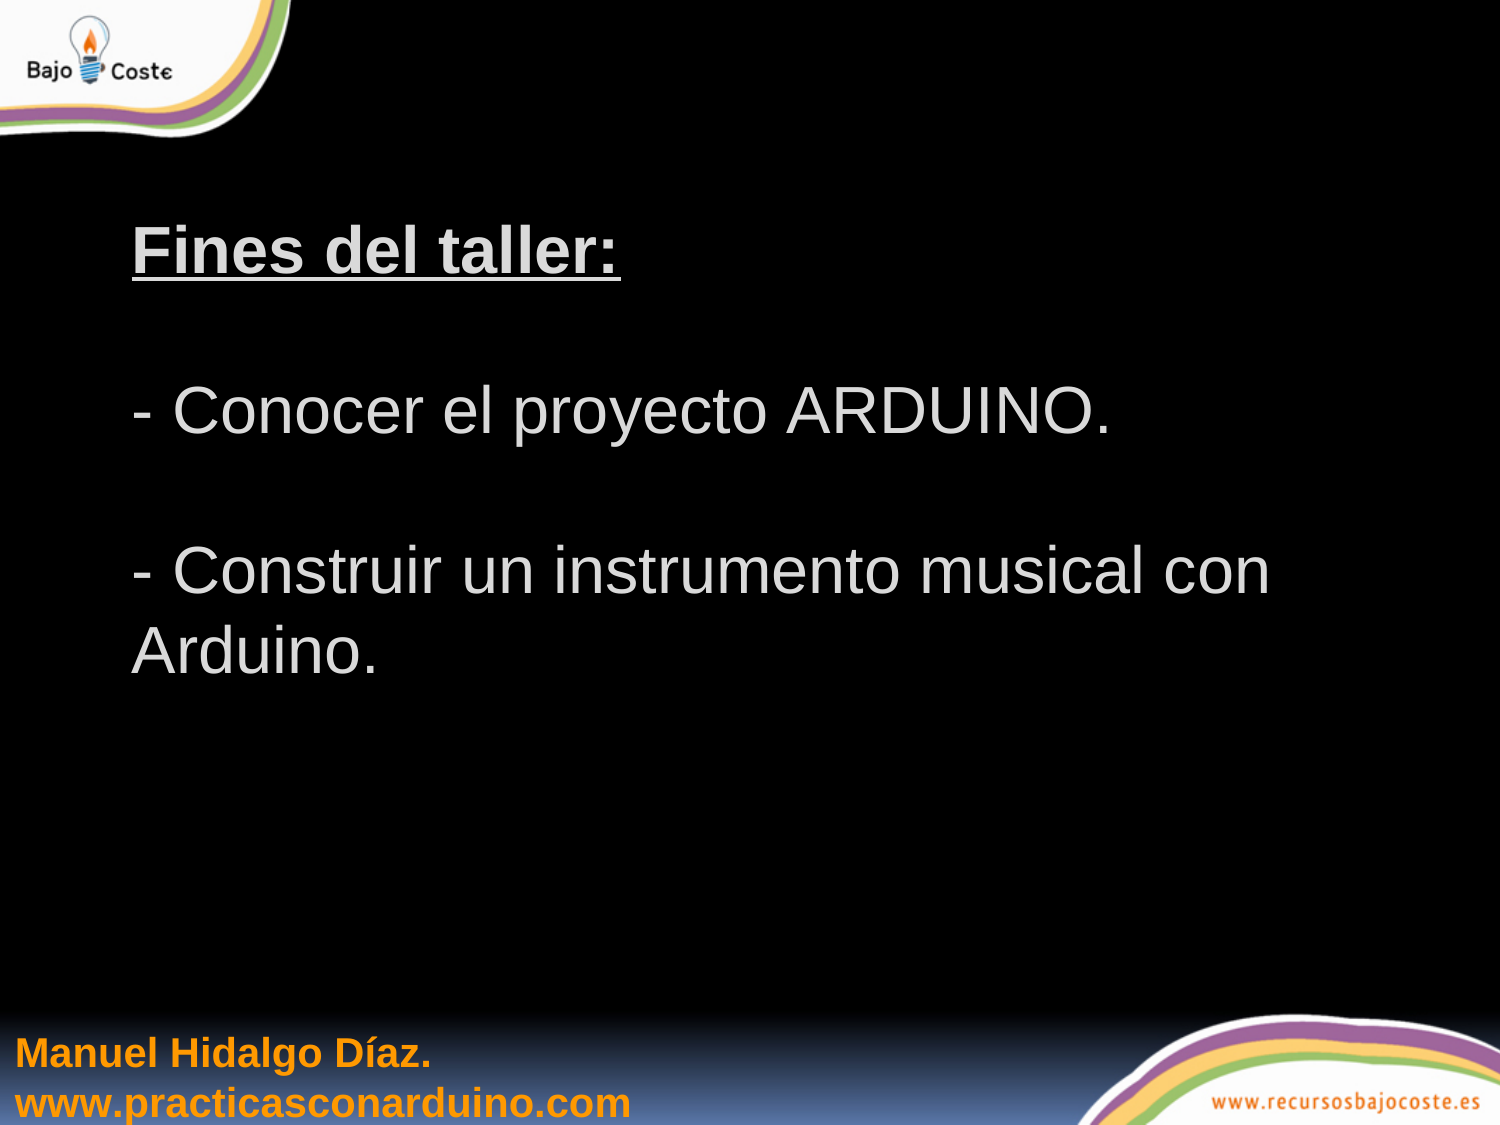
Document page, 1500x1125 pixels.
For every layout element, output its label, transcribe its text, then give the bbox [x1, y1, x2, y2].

text_box Manuel Hidalgo Díaz. www.practicasconarduino.com [0, 1017, 686, 1125]
picture [0, 0, 1500, 1125]
text_box Fines del taller: - Conocer el proyecto ARDUINO. - Construir un instrumento musical con Arduino. [117, 199, 1416, 961]
